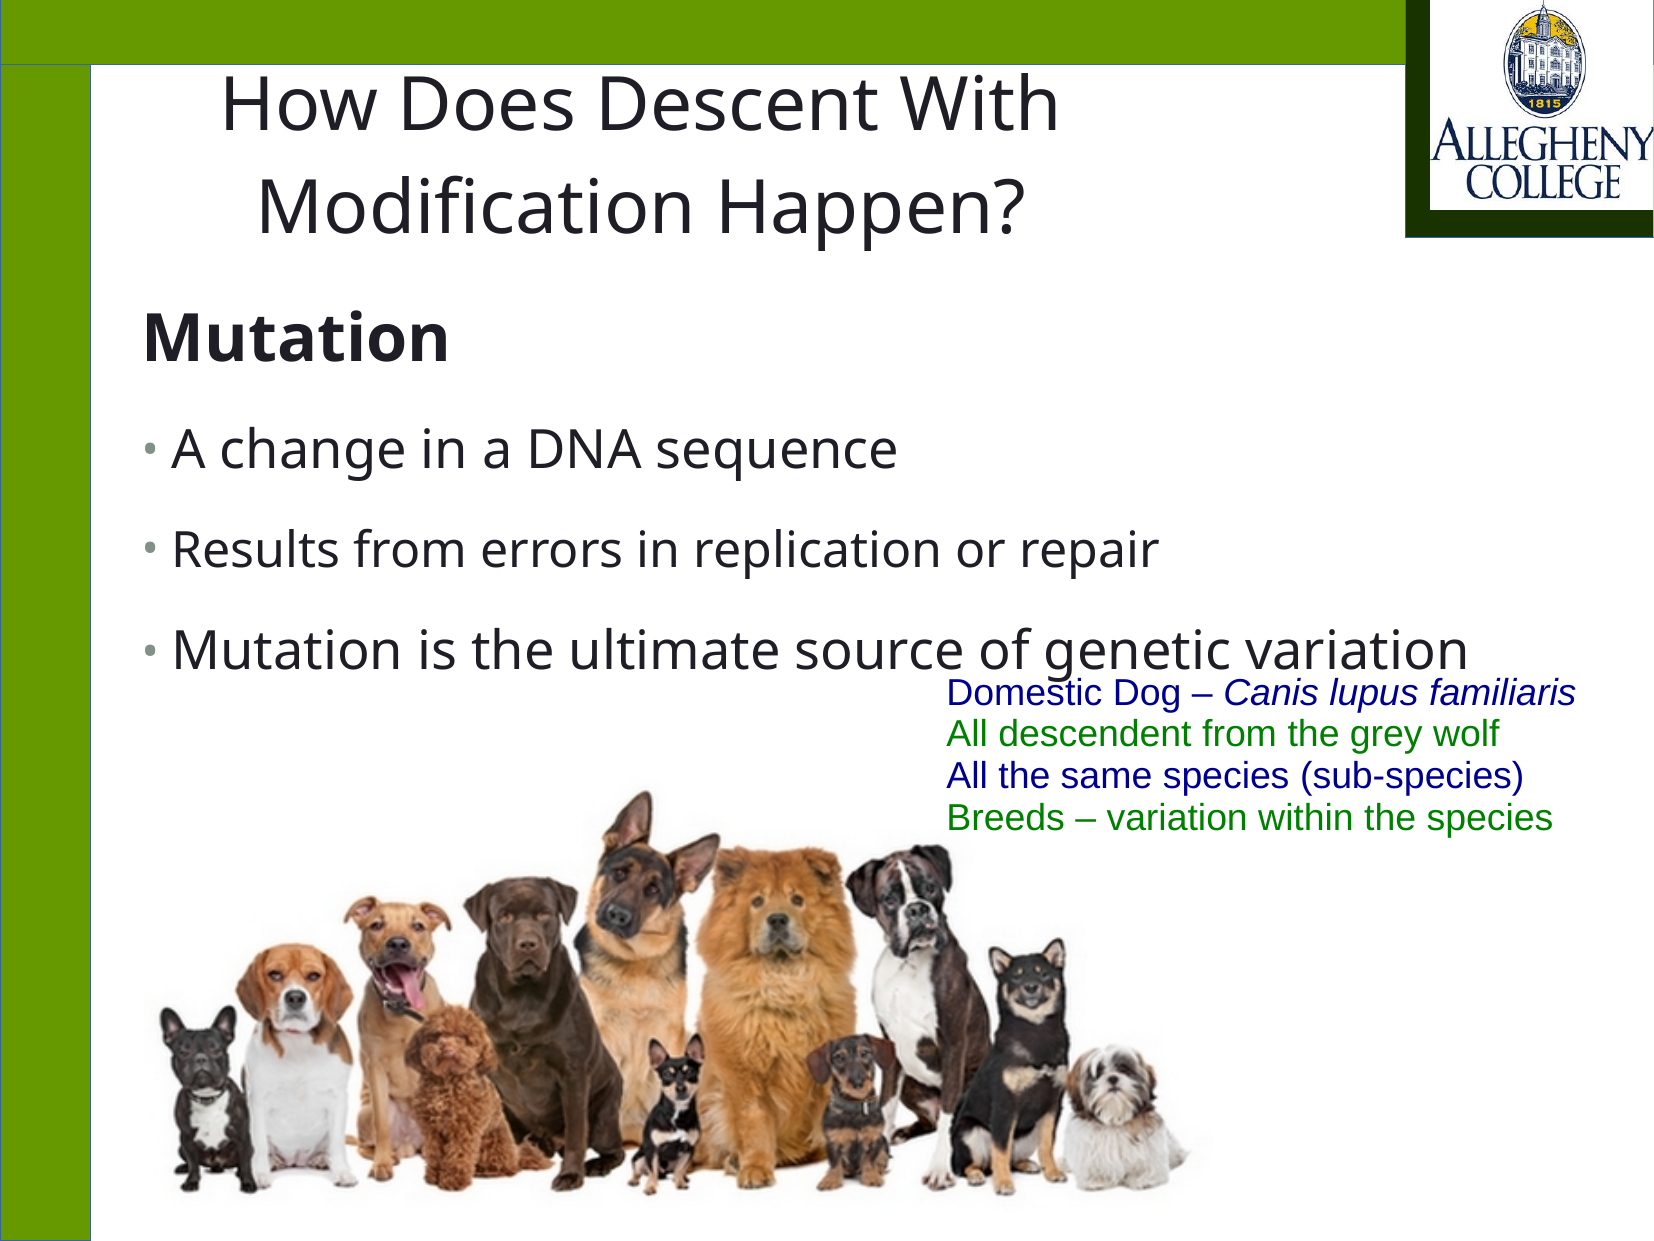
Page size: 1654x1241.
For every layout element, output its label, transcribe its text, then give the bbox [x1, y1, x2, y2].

text_box Domestic Dog – Canis lupus familiaris All descendent from the grey wolf All the same species (sub-species) Breeds – variation within the species [931, 663, 1637, 969]
list Mutation • A change in a DNA sequence • Results from errors in replication or repair • Mutation is the ultimate source of genetic variation [141, 290, 1630, 1010]
text_box [0, 0, 1654, 1241]
title How Does Descent With Modification Happen? [112, 65, 1171, 257]
picture [136, 775, 1222, 1215]
picture [1430, 0, 1654, 210]
